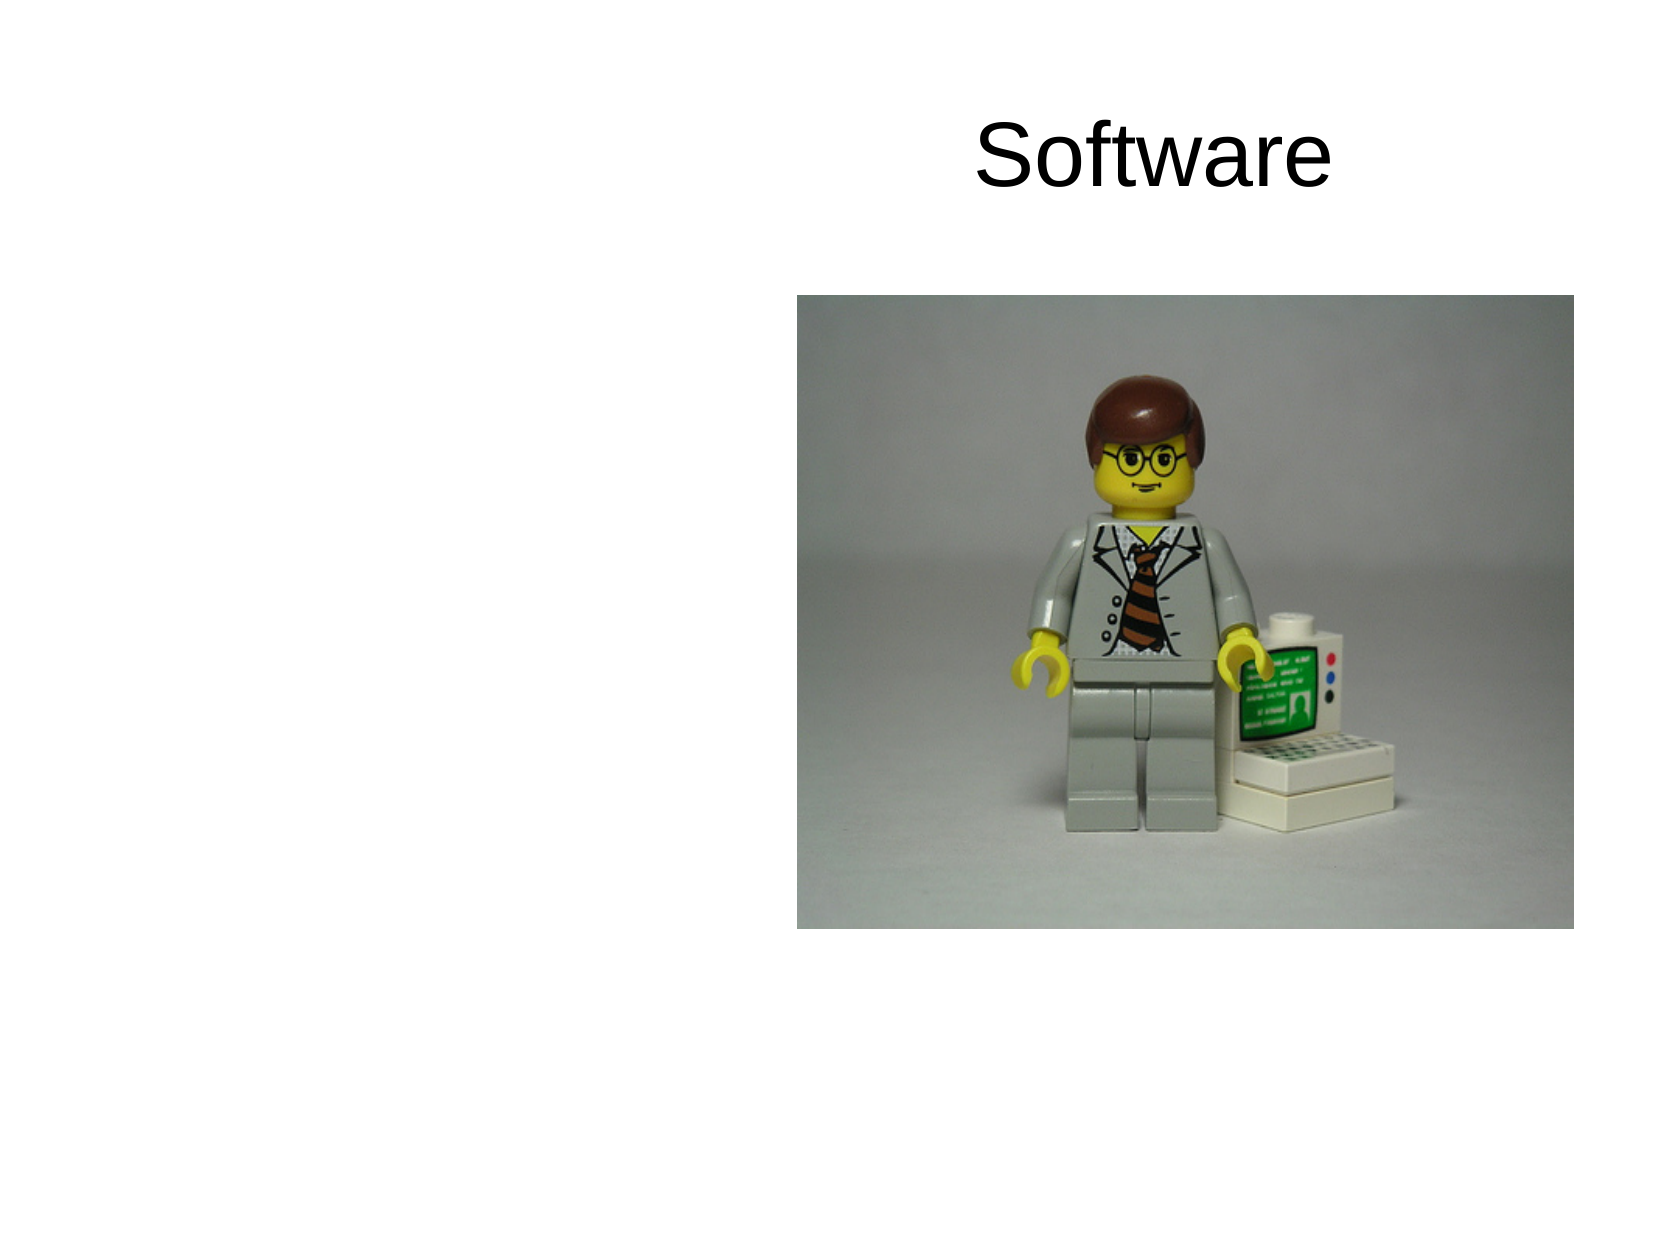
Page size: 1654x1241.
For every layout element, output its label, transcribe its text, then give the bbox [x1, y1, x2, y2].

picture [797, 295, 1574, 929]
title Software [797, 59, 1512, 252]
